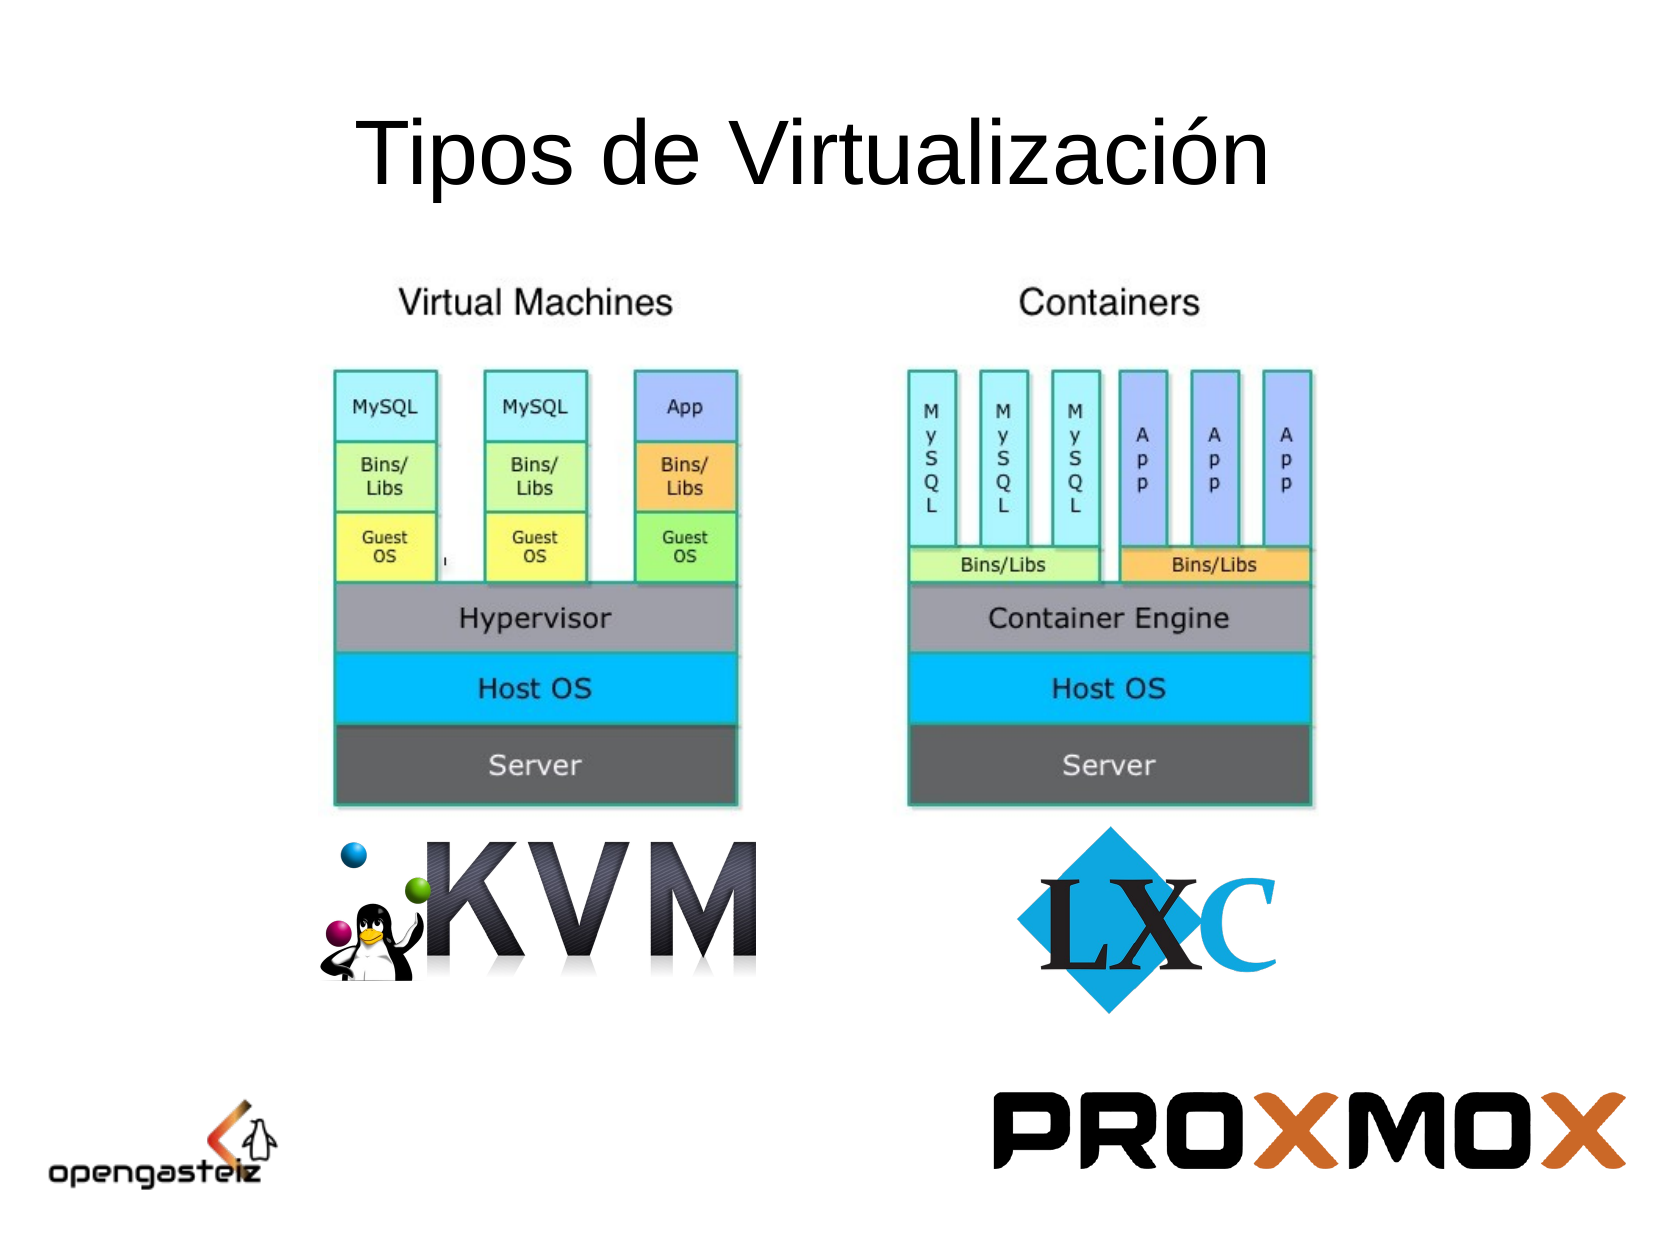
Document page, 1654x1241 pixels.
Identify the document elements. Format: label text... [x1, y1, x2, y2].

picture [318, 841, 756, 981]
title Tipos de Virtualización [82, 49, 1571, 257]
picture [35, 1086, 297, 1201]
picture [318, 265, 1333, 1018]
picture [988, 1034, 1631, 1217]
